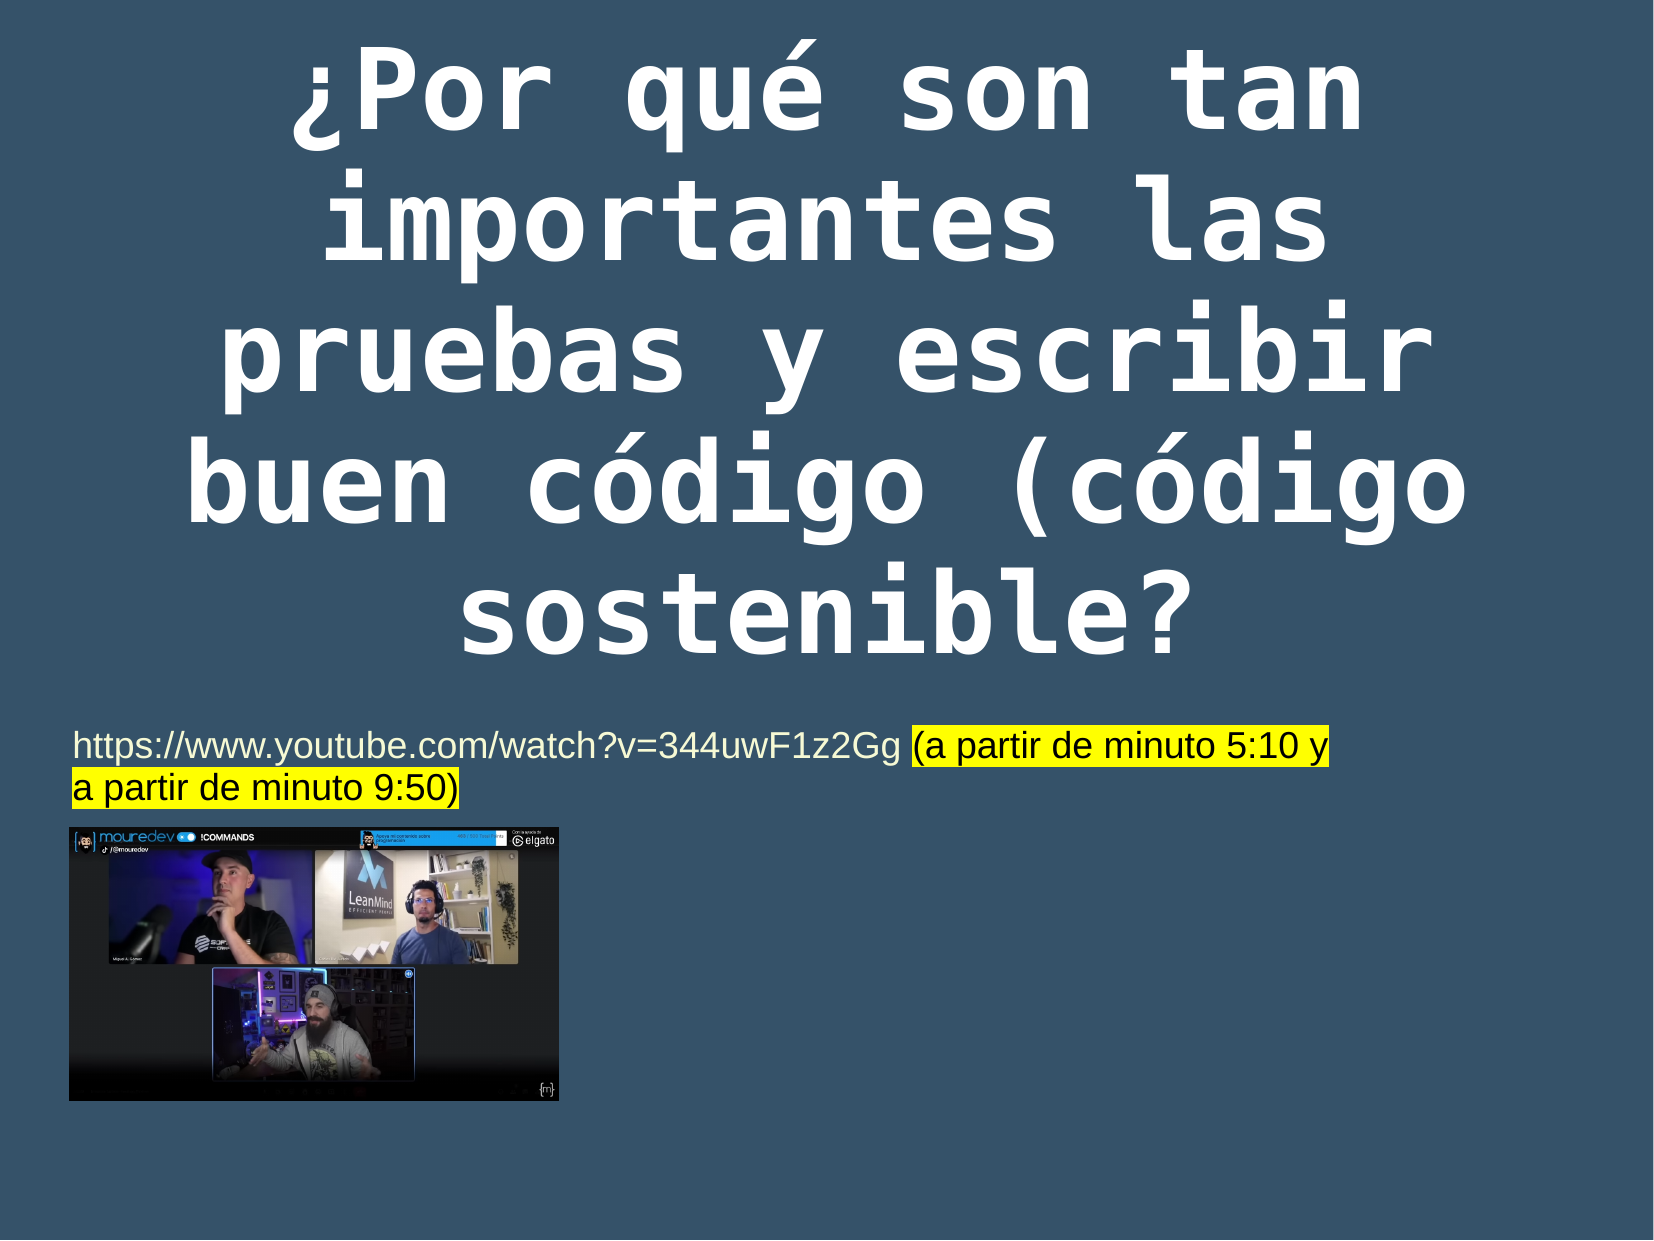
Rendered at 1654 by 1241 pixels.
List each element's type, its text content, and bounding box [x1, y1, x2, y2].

text_box https://www.youtube.com/watch?v=344uwF1z2Gg (a partir de minuto 5:10 y a partir de minuto 9:50) [57, 717, 1363, 817]
picture [69, 827, 559, 1101]
subtitle ¿Por qué son tan importantes las pruebas y escribir buen código (código sostenible? [82, 49, 1571, 656]
